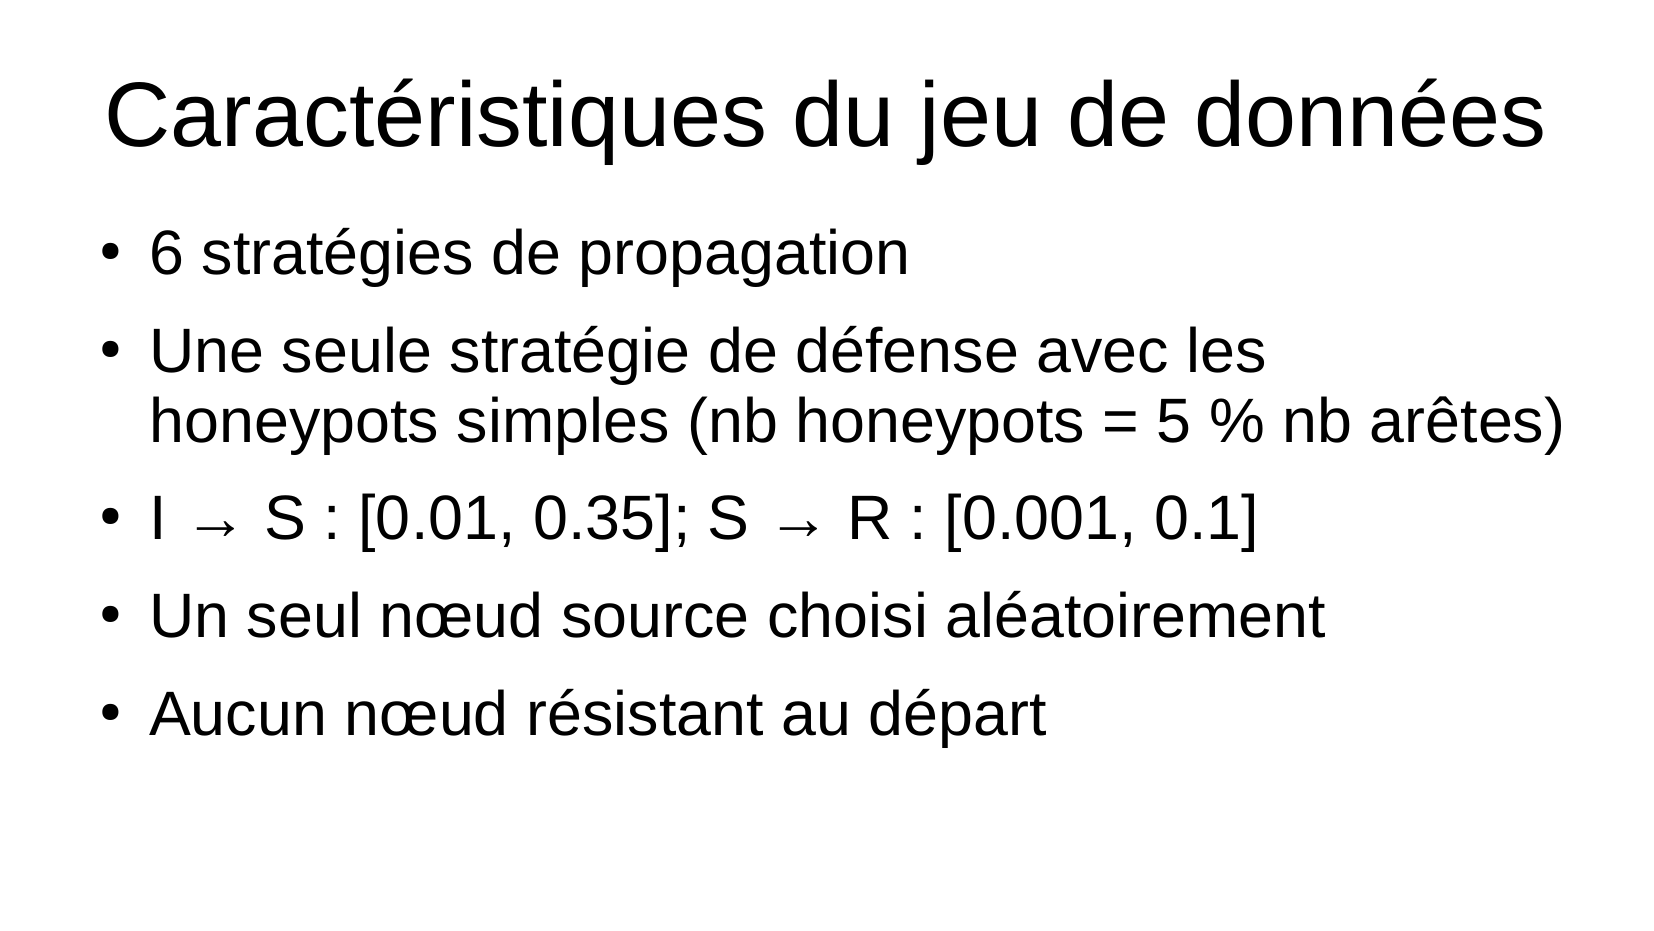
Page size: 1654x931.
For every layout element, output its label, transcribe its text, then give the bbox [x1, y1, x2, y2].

title Caractéristiques du jeu de données [82, 37, 1571, 193]
list 6 stratégies de propagation Une seule stratégie de défense avec les honeypots simples (nb honeypots = 5 % nb arêtes) I → S : [0.01, 0.35]; S → R : [0.001, 0.1] Un seul nœud source choisi aléatoirement Aucun nœud résistant au départ [82, 217, 1571, 758]
